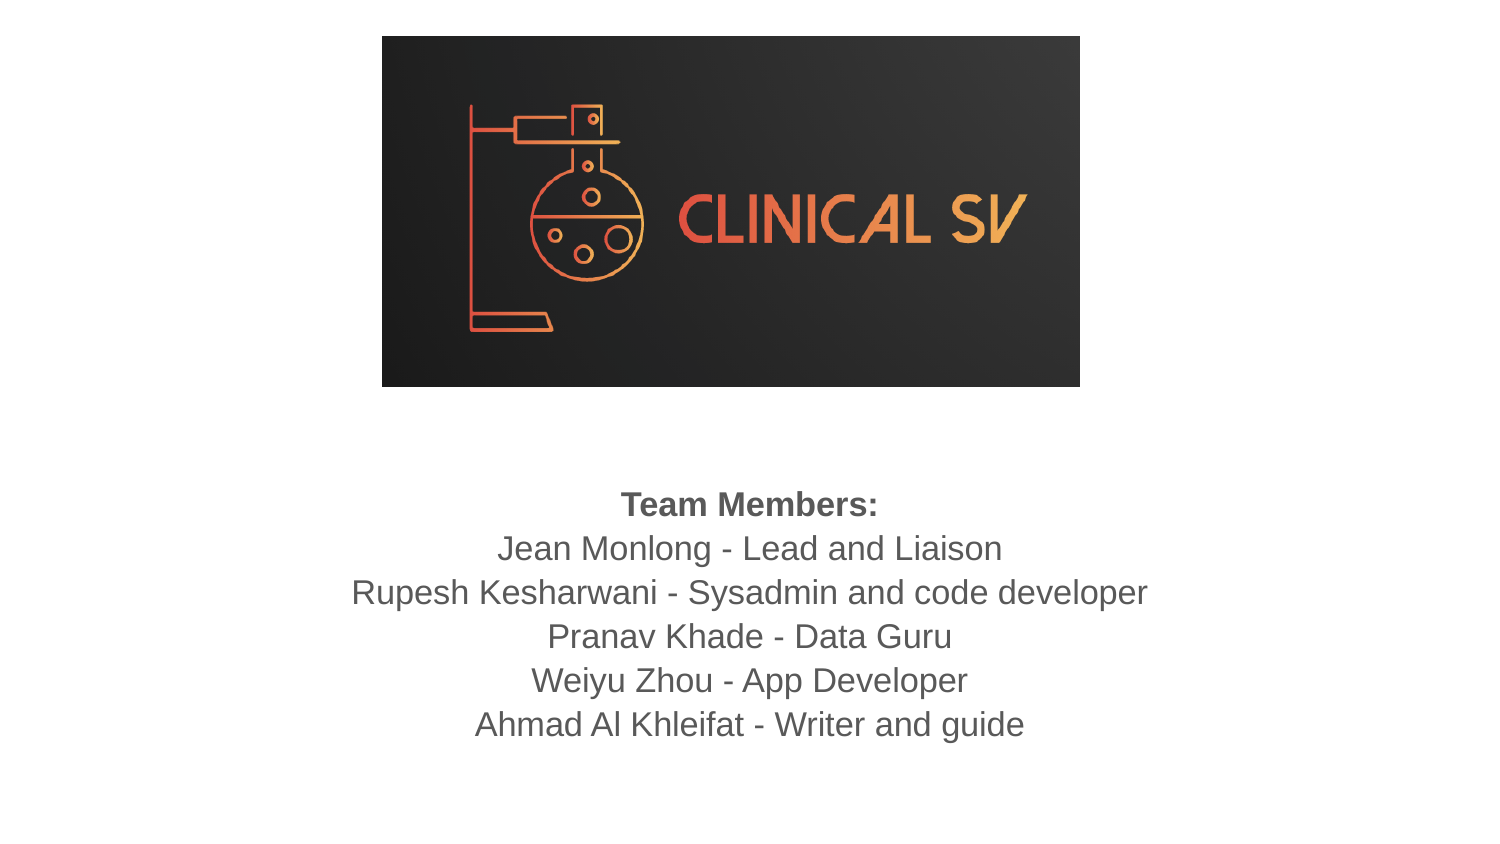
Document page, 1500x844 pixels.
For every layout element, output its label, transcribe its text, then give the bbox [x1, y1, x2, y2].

subtitle Team Members: Jean Monlong - Lead and Liaison Rupesh Kesharwani - Sysadmin and code developer Pranav Khade - Data Guru Weiyu Zhou - App Developer Ahmad Al Khleifat - Writer and guide [51, 464, 1449, 763]
picture [382, 36, 1080, 387]
